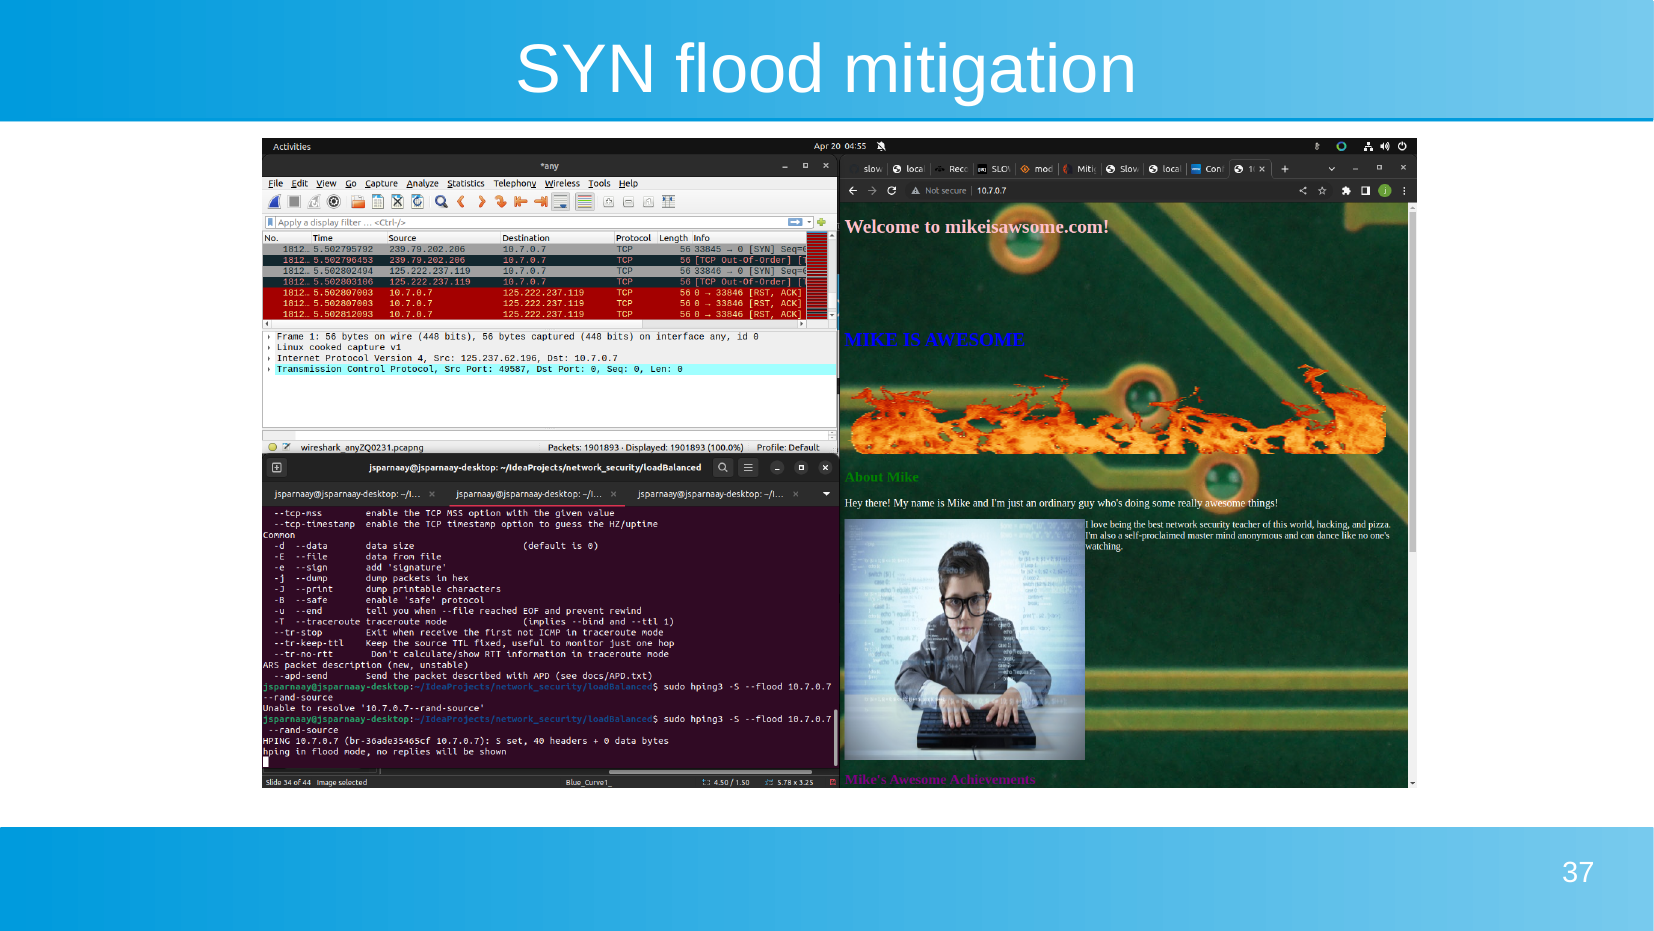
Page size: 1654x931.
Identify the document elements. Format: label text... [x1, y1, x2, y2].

title SYN flood mitigation [59, 29, 1595, 108]
picture [262, 138, 1417, 788]
